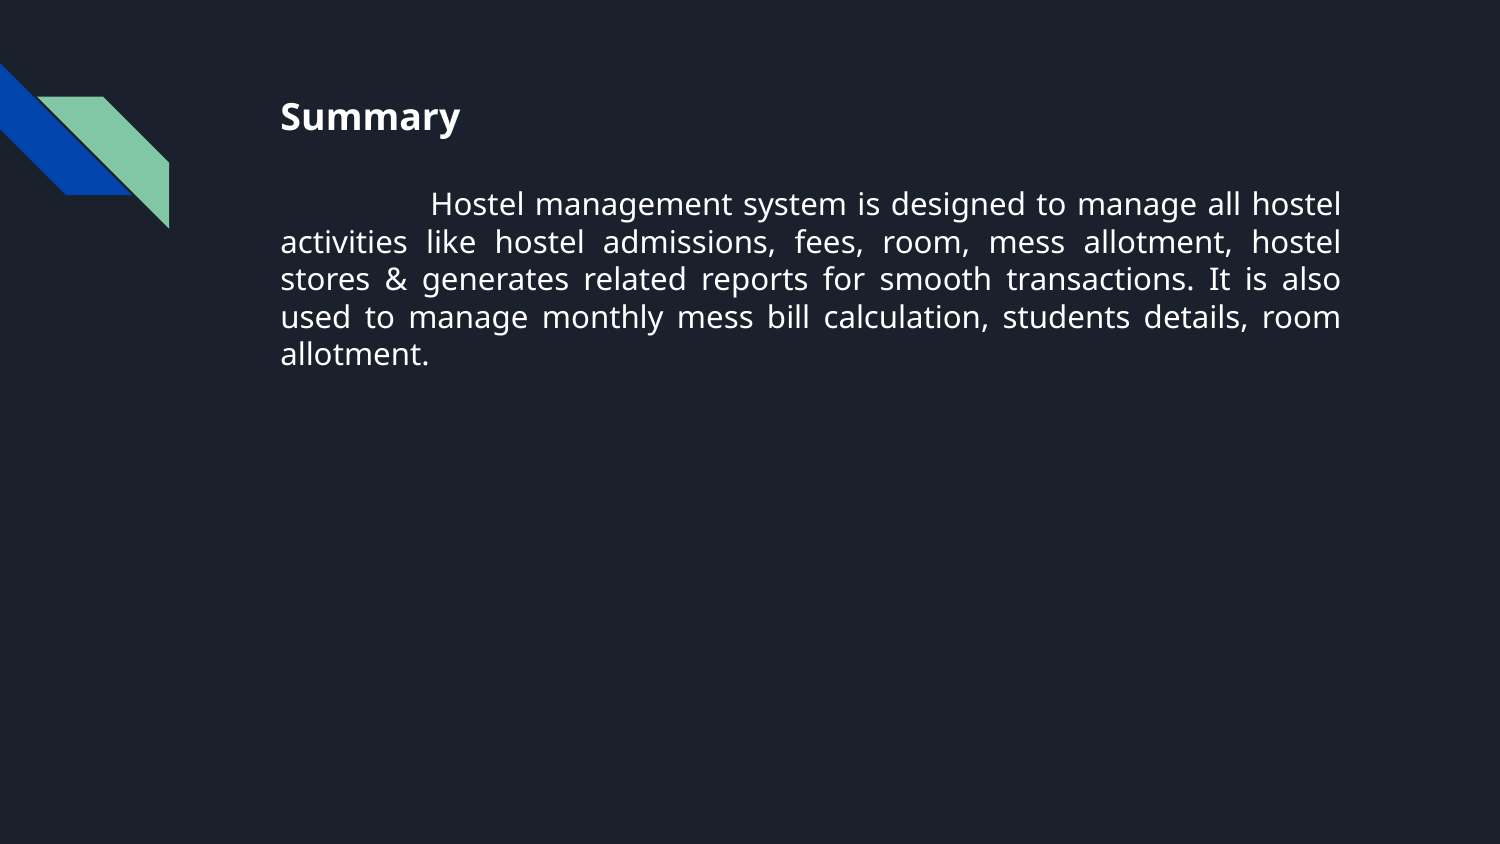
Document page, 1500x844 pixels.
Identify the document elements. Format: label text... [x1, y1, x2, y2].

text_box Summary [265, 85, 1034, 148]
text_box Hostel management system is designed to manage all hostel activities like hostel admissions, fees, room, mess allotment, hostel stores & generates related reports for smooth transactions. It is also used to manage monthly mess bill calculation, students details, room allotment. [265, 177, 1358, 426]
